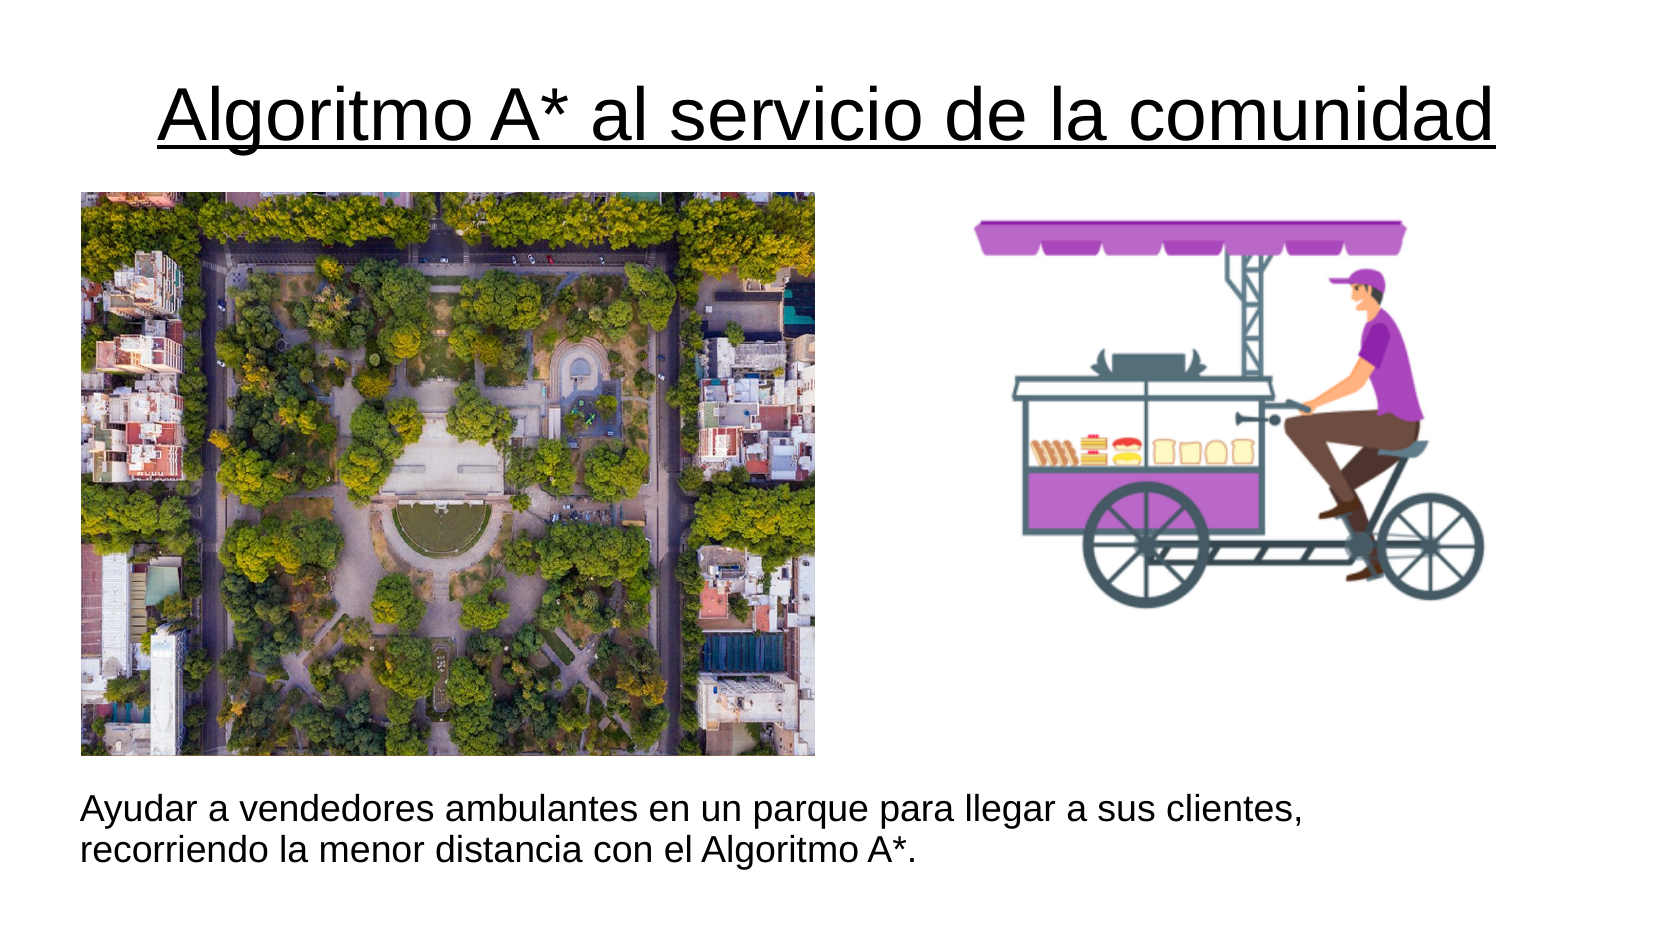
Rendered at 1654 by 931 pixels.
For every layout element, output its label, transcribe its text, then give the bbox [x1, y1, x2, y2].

picture [81, 192, 815, 756]
title Algoritmo A* al servicio de la comunidad [82, 37, 1571, 193]
text_box Ayudar a vendedores ambulantes en un parque para llegar a sus clientes, recorriendo la menor distancia con el Algoritmo A*. [64, 779, 1483, 931]
picture [959, 206, 1506, 624]
